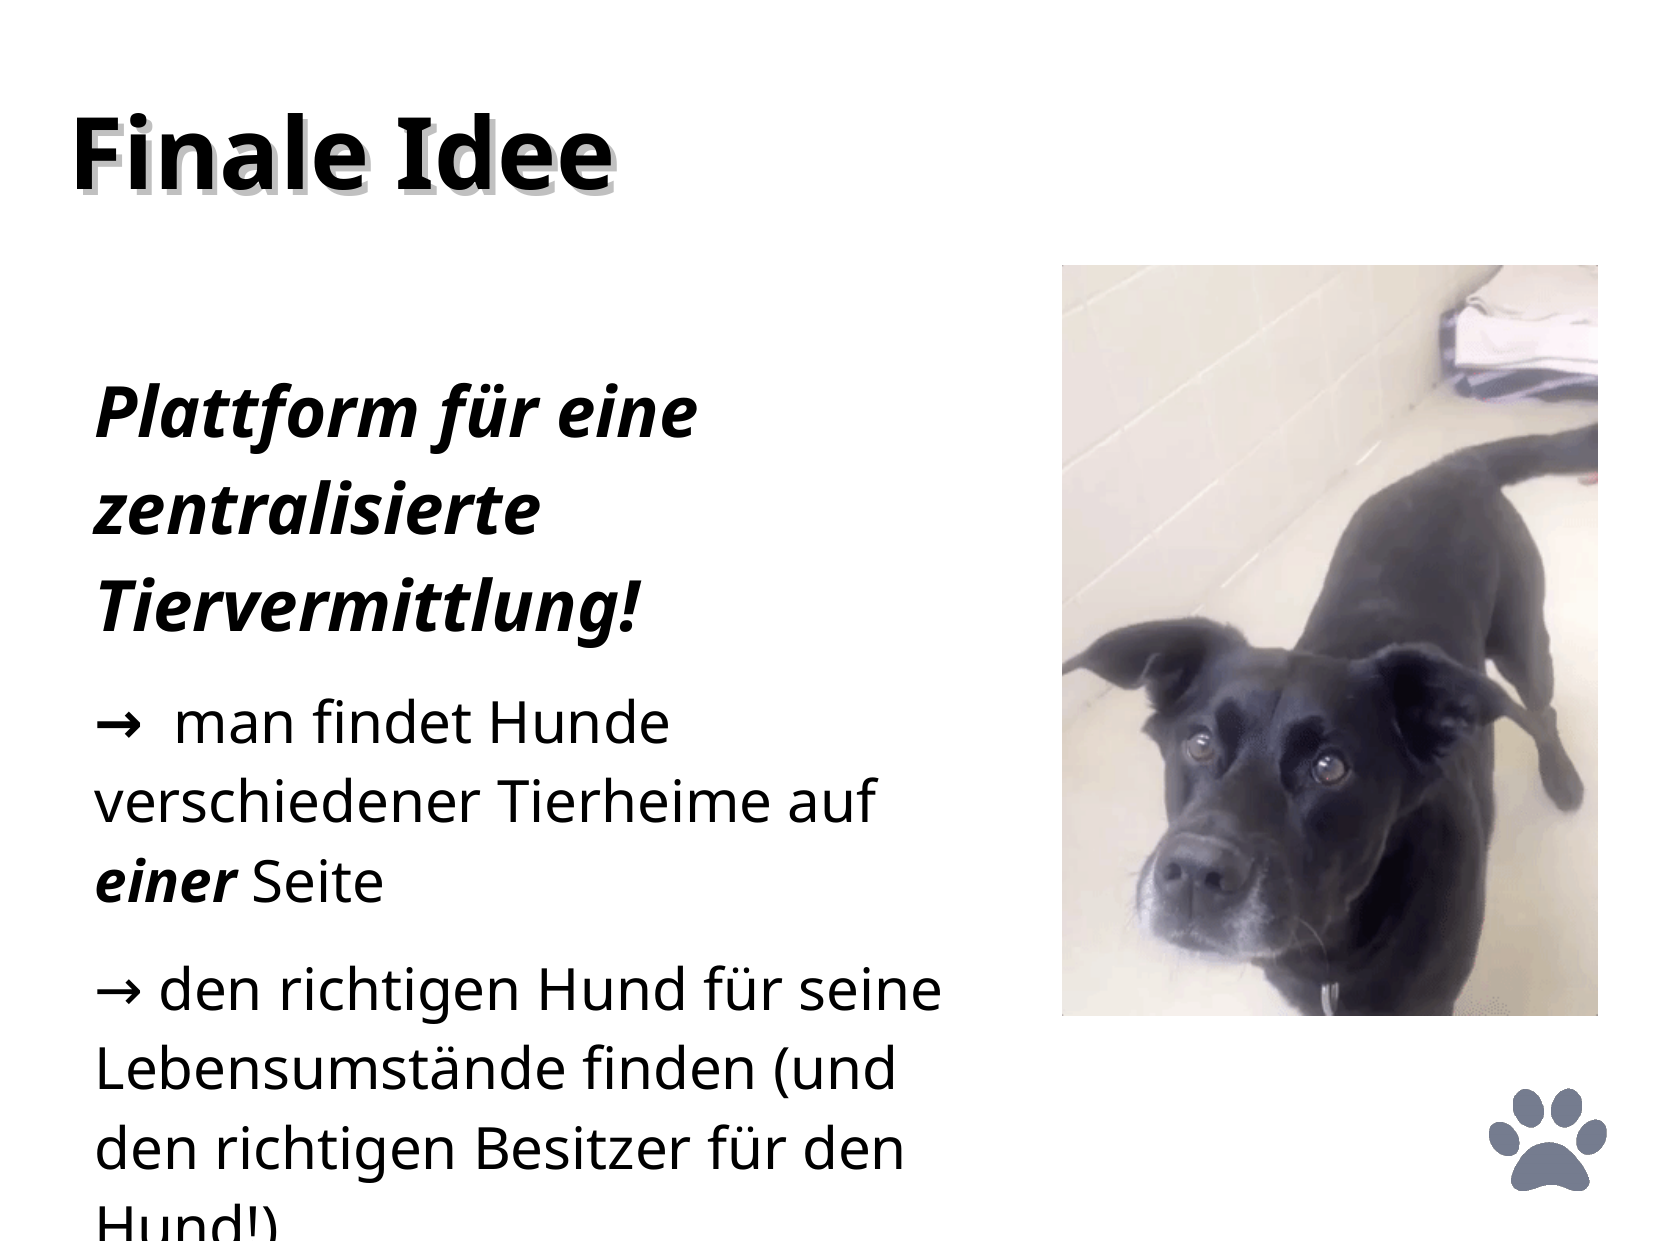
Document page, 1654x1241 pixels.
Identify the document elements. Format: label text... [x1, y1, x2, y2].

picture [1062, 265, 1598, 1016]
list Plattform für eine zentralisierte Tiervermittlung! → man findet Hunde verschiedener Tierheime auf einer Seite → den richtigen Hund für seine Lebensumstände finden (und den richtigen Besitzer für den Hund!) [23, 254, 1010, 1145]
title Finale Idee [0, 46, 1087, 254]
picture [1488, 1086, 1607, 1193]
